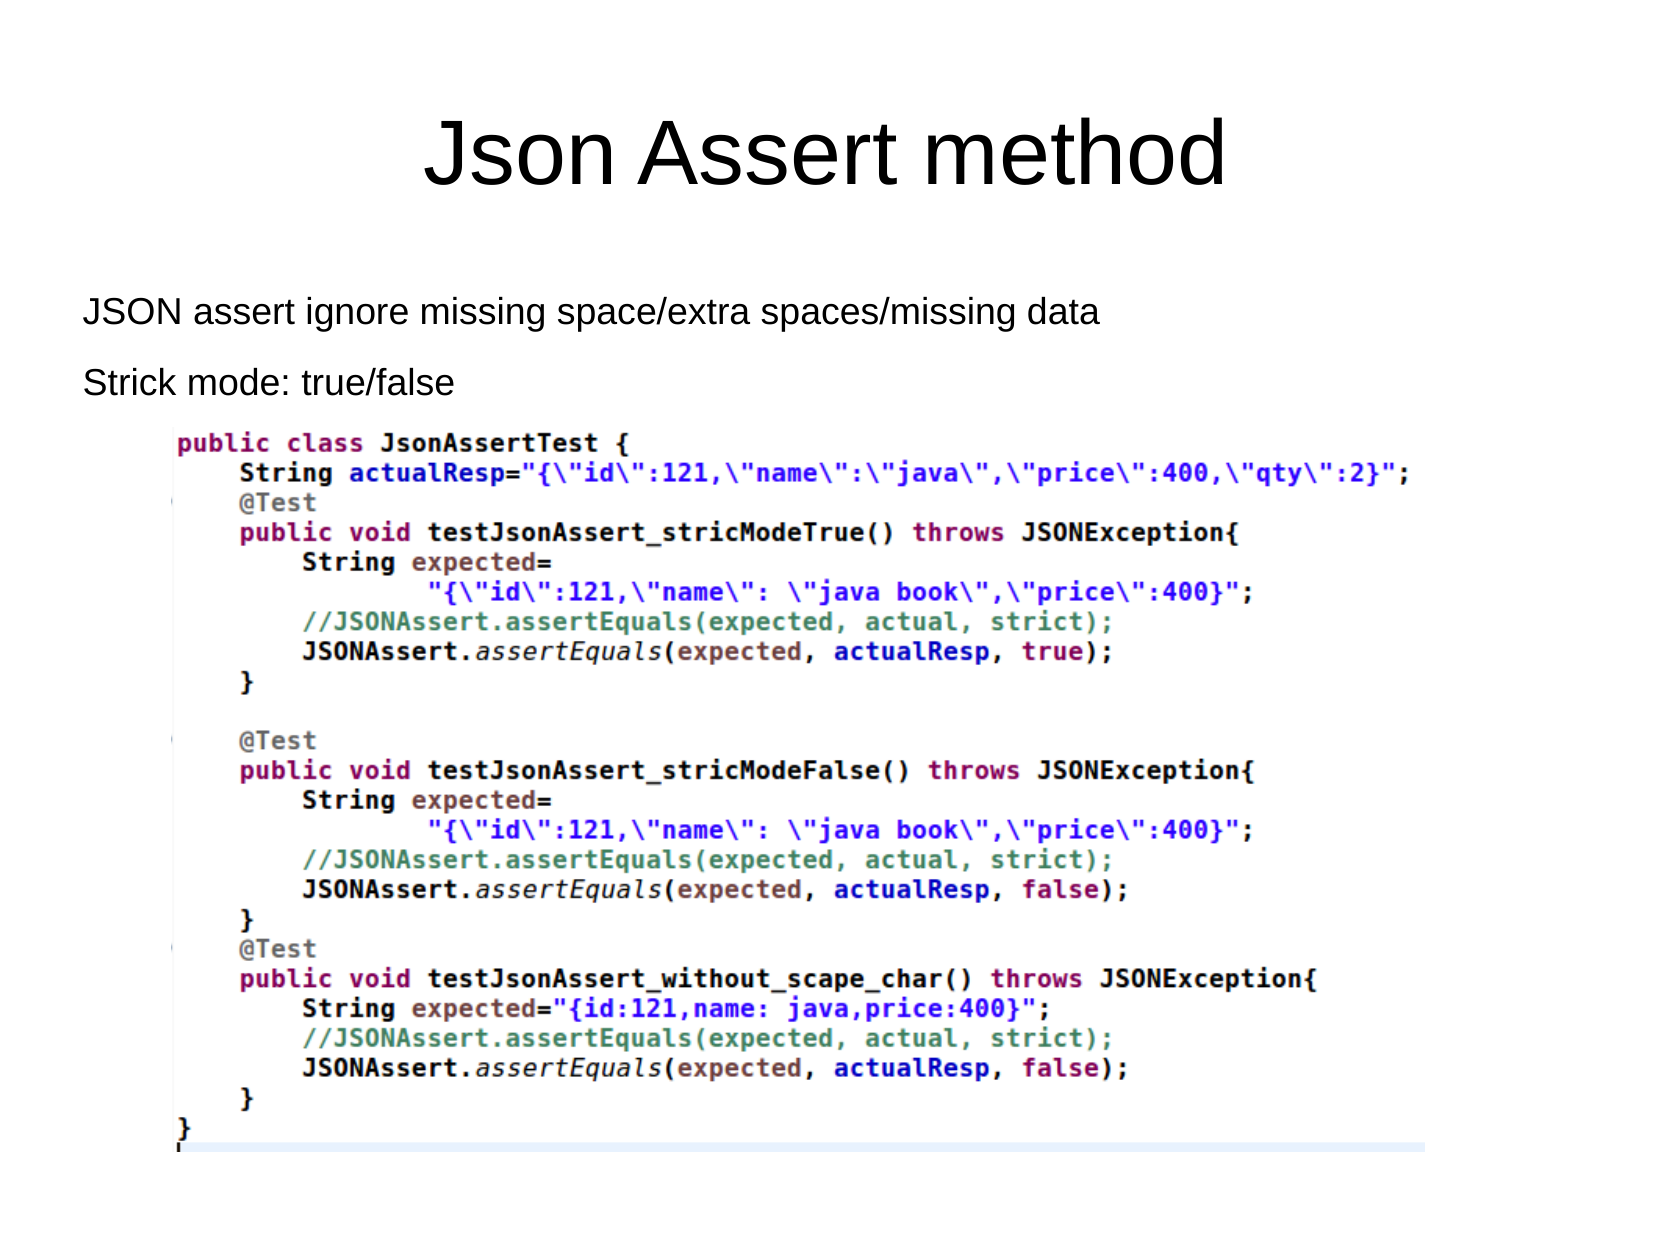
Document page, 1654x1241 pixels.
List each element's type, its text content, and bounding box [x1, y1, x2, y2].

title Json Assert method [82, 49, 1571, 257]
picture [171, 427, 1425, 1152]
list JSON assert ignore missing space/extra spaces/missing data Strick mode: true/false [82, 290, 1571, 1010]
